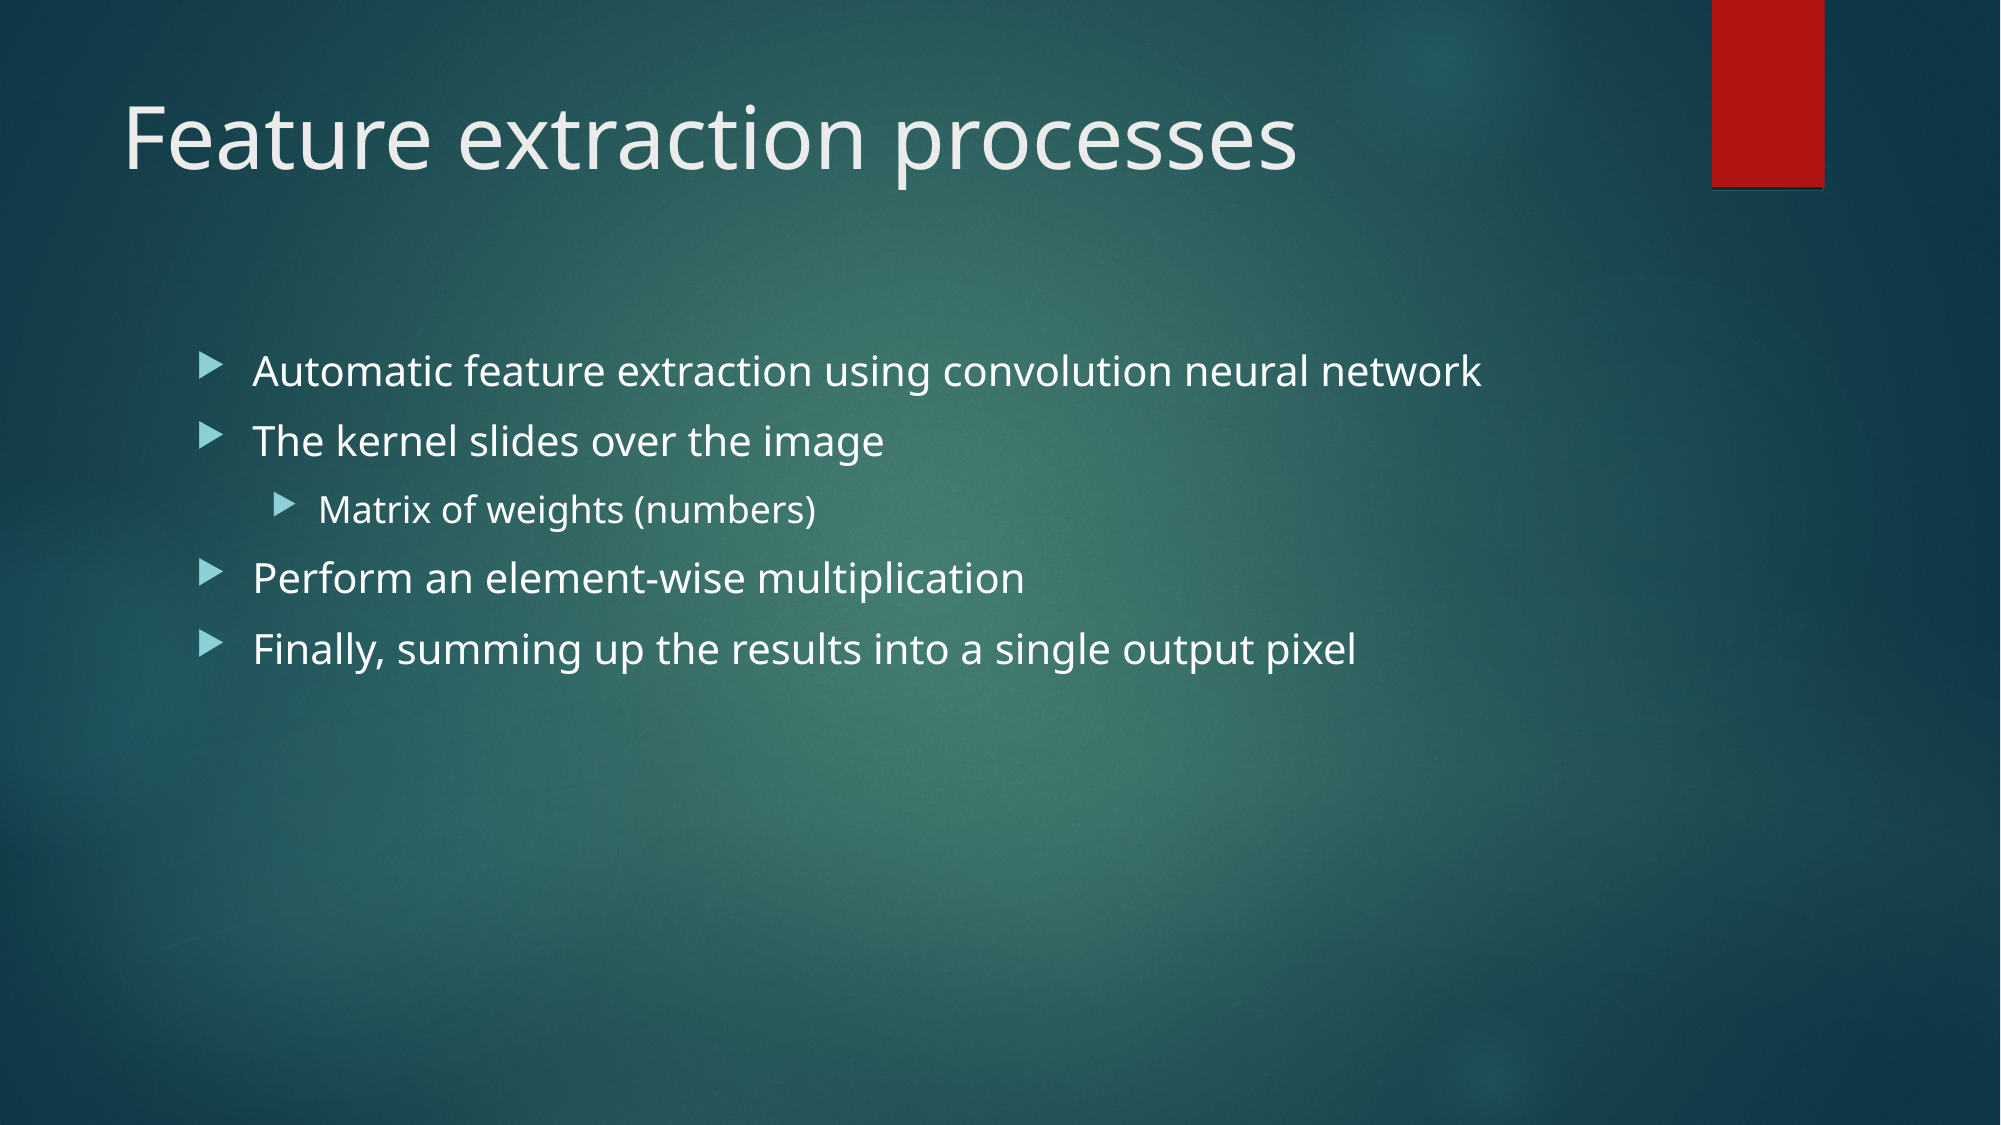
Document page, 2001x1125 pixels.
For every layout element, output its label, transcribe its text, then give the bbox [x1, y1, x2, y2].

picture [0, 0, 2001, 1125]
title Feature extraction processes [106, 74, 1649, 304]
list Automatic feature extraction using convolution neural network The kernel slides over the image Matrix of weights (numbers) Perform an element-wise multiplication Finally, summing up the results into a single output pixel [181, 336, 1649, 1025]
